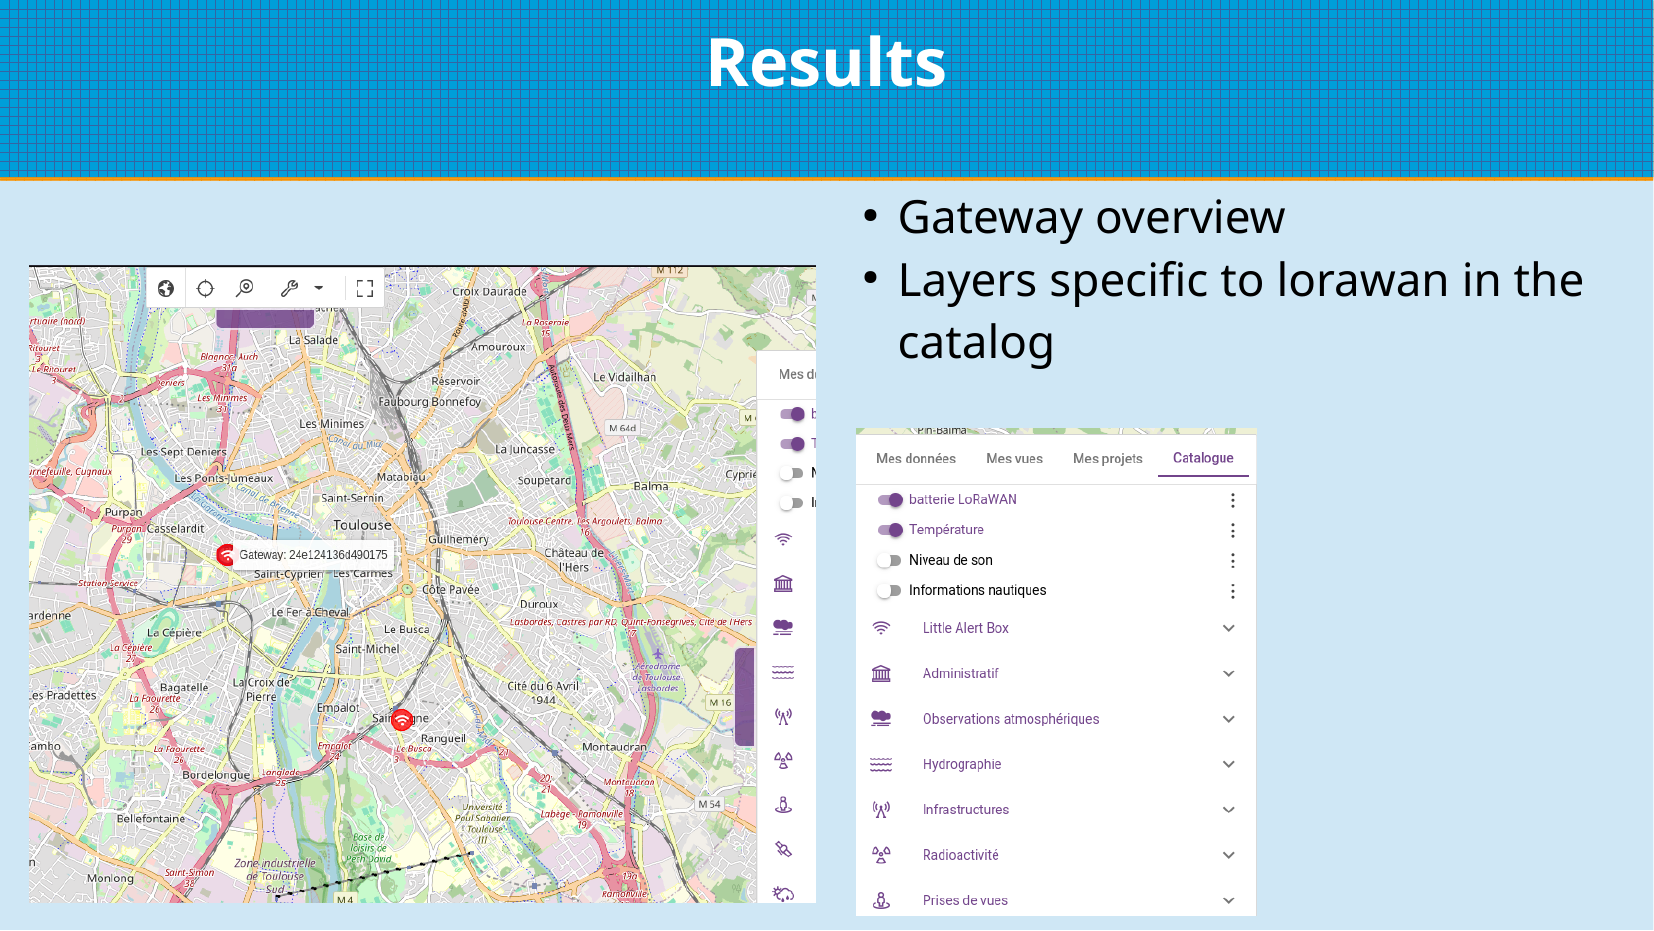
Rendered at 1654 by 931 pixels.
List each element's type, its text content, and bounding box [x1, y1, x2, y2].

title Results [88, 14, 1565, 93]
picture [29, 265, 816, 903]
text_box Gateway overview Layers specific to lorawan in the catalog [856, 197, 1595, 423]
picture [856, 428, 1257, 916]
